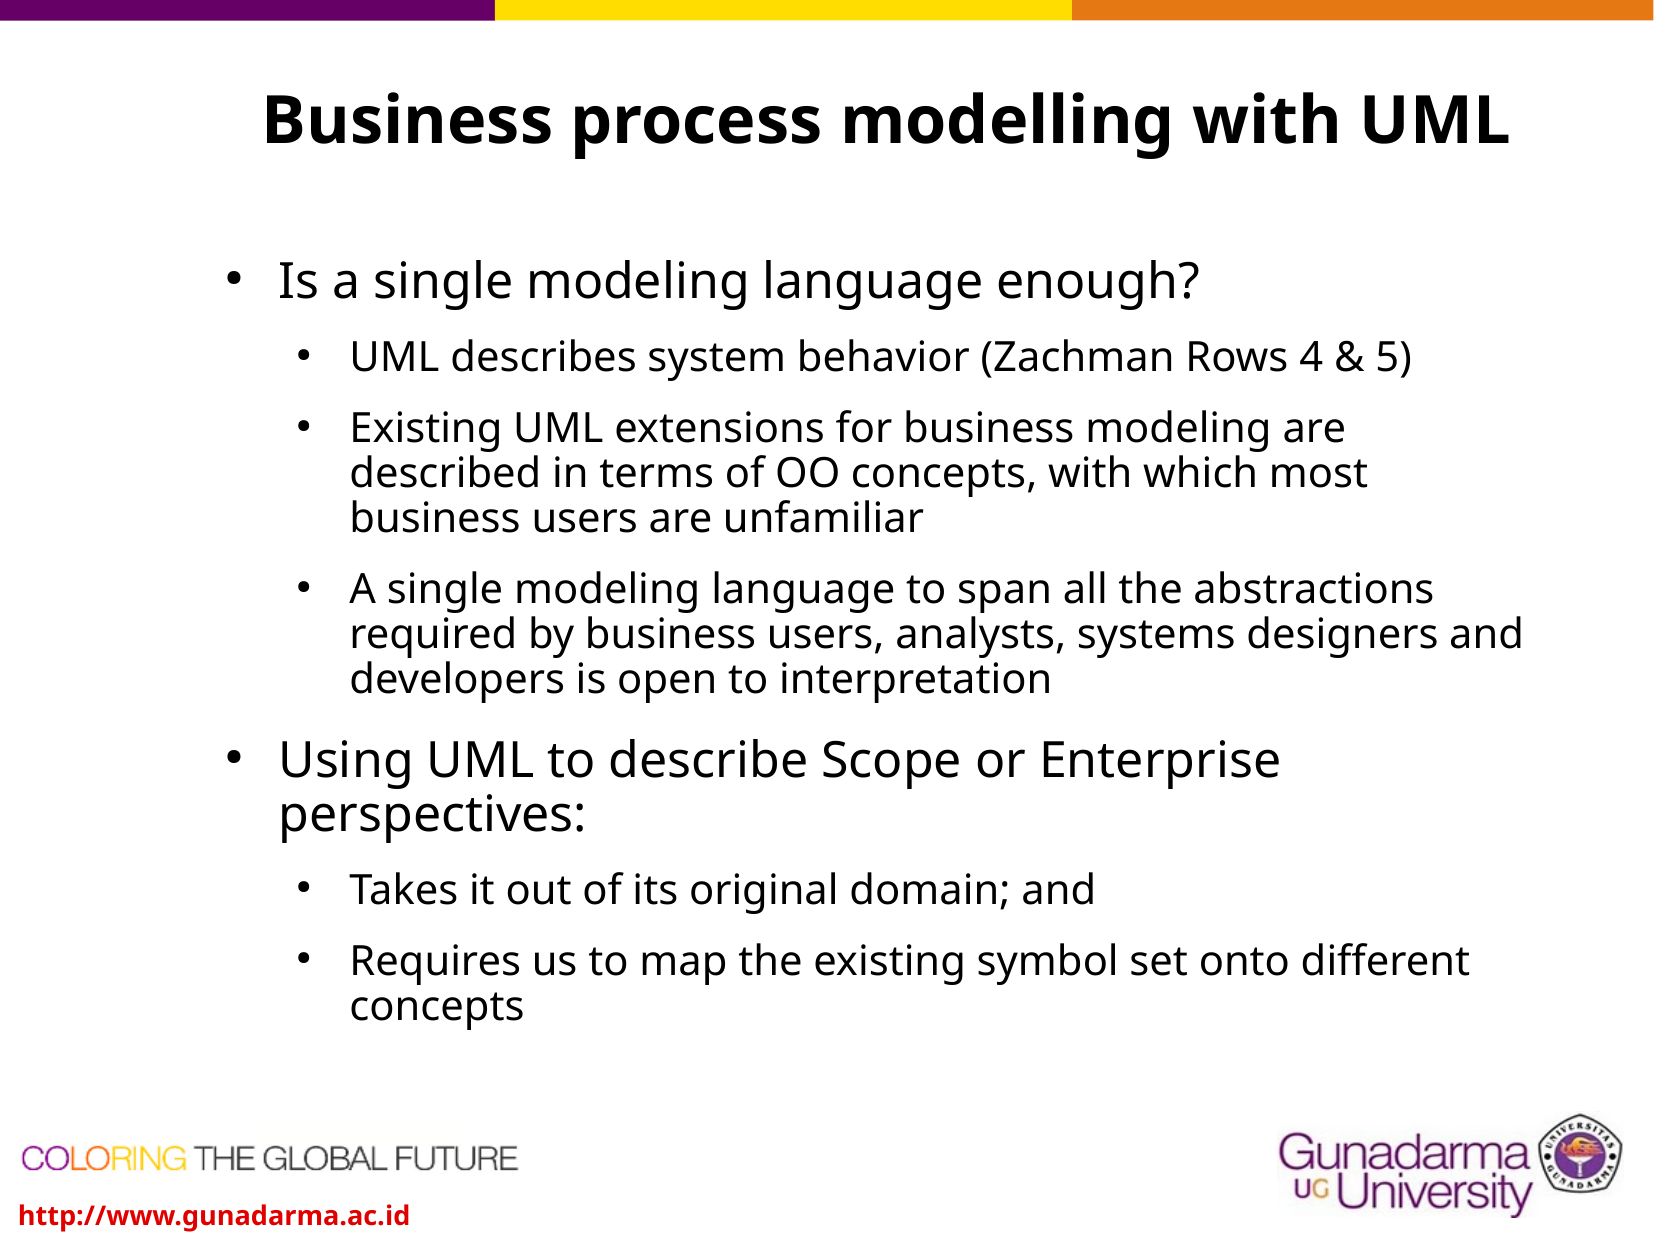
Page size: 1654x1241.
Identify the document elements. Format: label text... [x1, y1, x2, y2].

picture [1277, 1111, 1624, 1218]
picture [17, 1126, 529, 1189]
list Is a single modeling language enough? UML describes system behavior (Zachman Rows 4 & 5) Existing UML extensions for business modeling are described in terms of OO concepts, with which most business users are unfamiliar A single modeling language to span all the abstractions required by business users, analysts, systems designers and developers is open to interpretation Using UML to describe Scope or Enterprise perspectives: Takes it out of its original domain; and Requires us to map the existing symbol set onto different concepts [192, 247, 1557, 1103]
title Business process modelling with UML [179, 27, 1571, 207]
